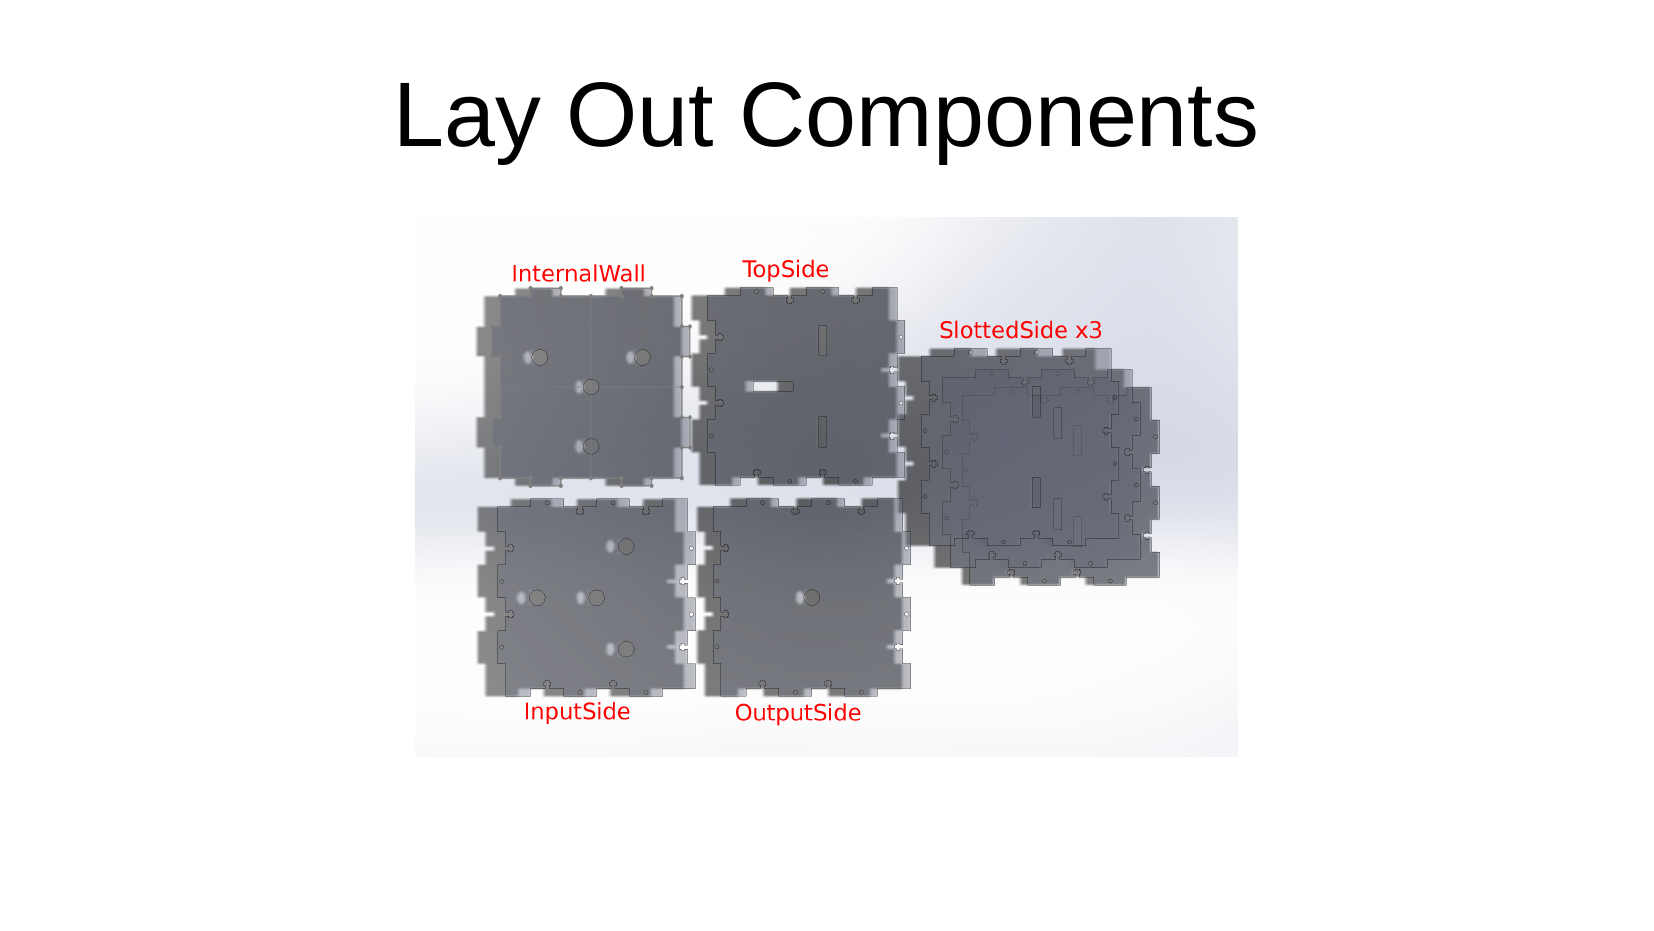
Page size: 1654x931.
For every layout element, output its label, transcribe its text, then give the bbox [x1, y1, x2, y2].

title Lay Out Components [82, 37, 1571, 193]
picture [415, 217, 1238, 758]
